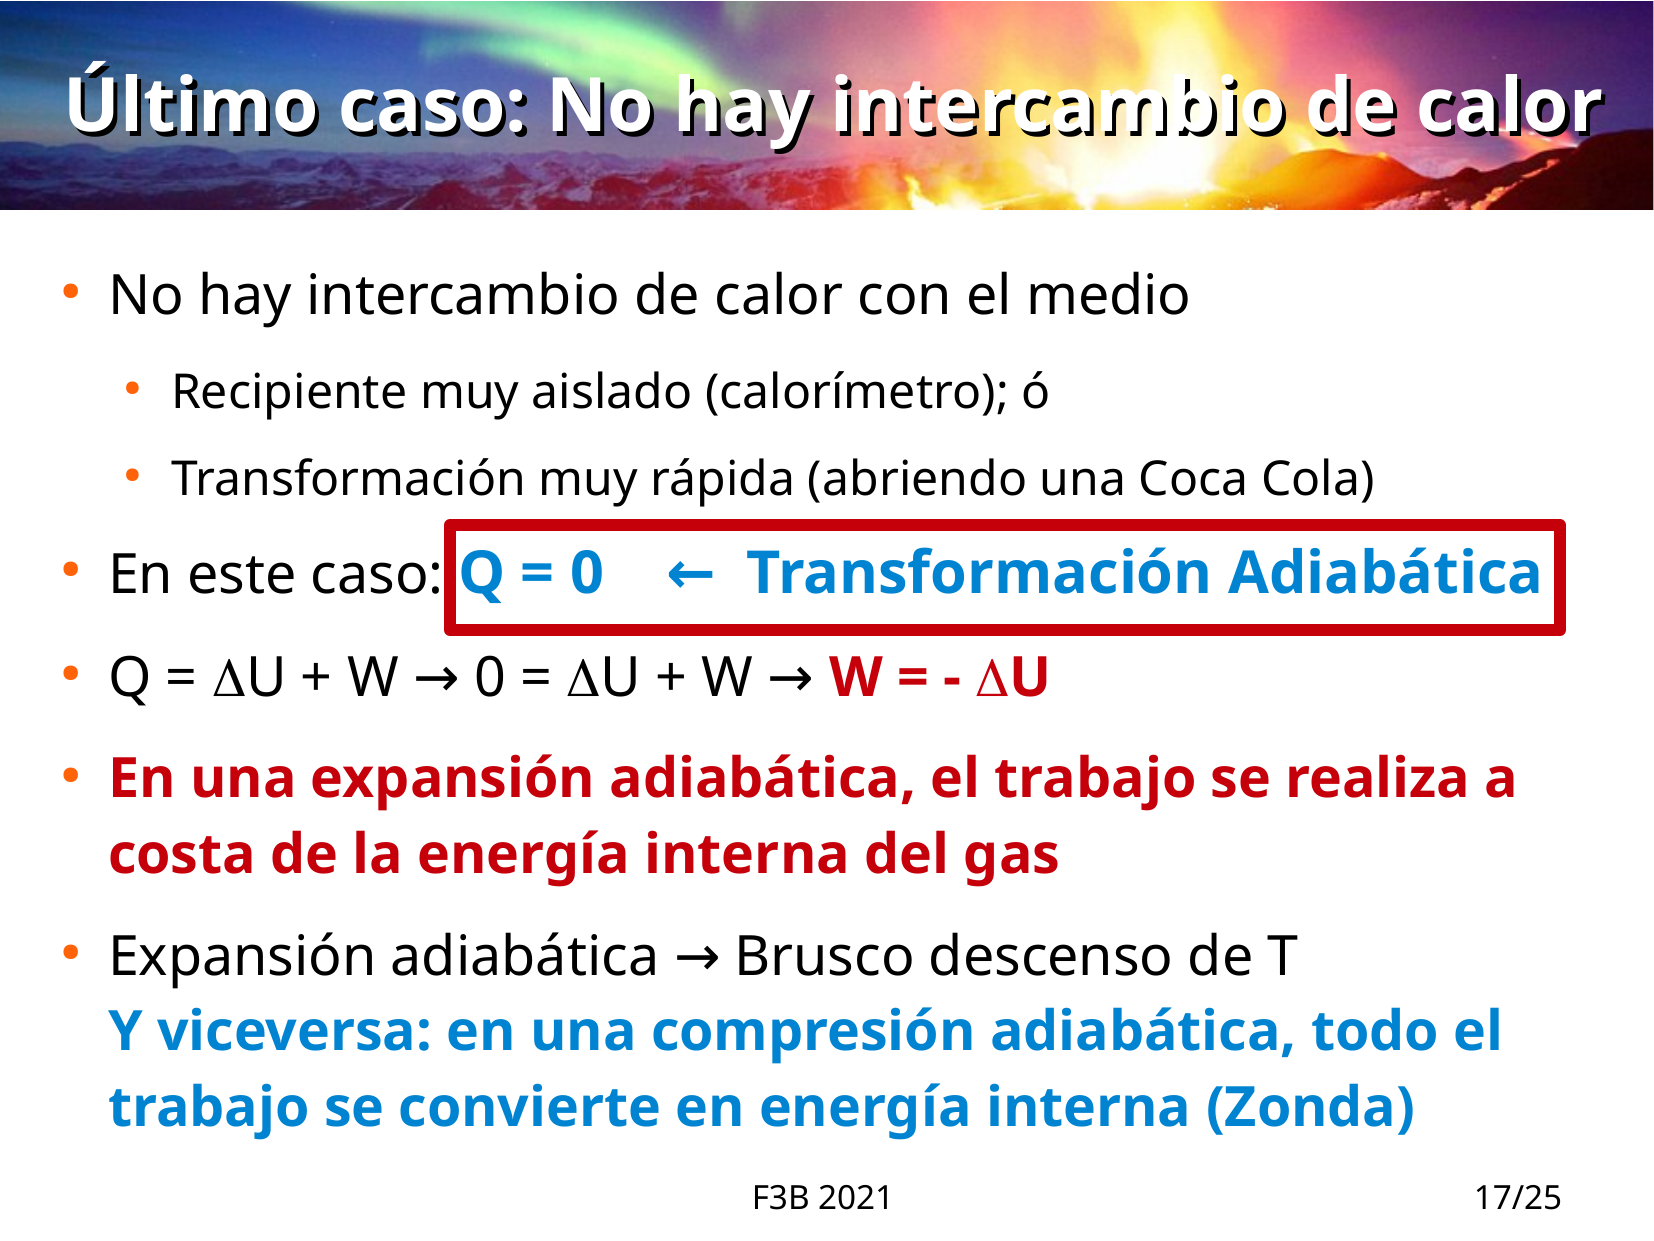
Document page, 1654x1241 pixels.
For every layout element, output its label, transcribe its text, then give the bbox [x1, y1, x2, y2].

title Último caso: No hay intercambio de calor [45, 15, 1606, 191]
list No hay intercambio de calor con el medio Recipiente muy aislado (calorímetro); ó Transformación muy rápida (abriendo una Coca Cola) En este caso: Q = 0 ← Transformación Adiabática Q = DU + W → 0 = DU + W → W = - DU En una expansión adiabática, el trabajo se realiza a costa de la energía interna del gas Expansión adiabática → Brusco descenso de T Y viceversa: en una compresión adiabática, todo el trabajo se convierte en energía interna (Zonda) [45, 255, 1606, 1156]
picture [0, 1, 1654, 210]
